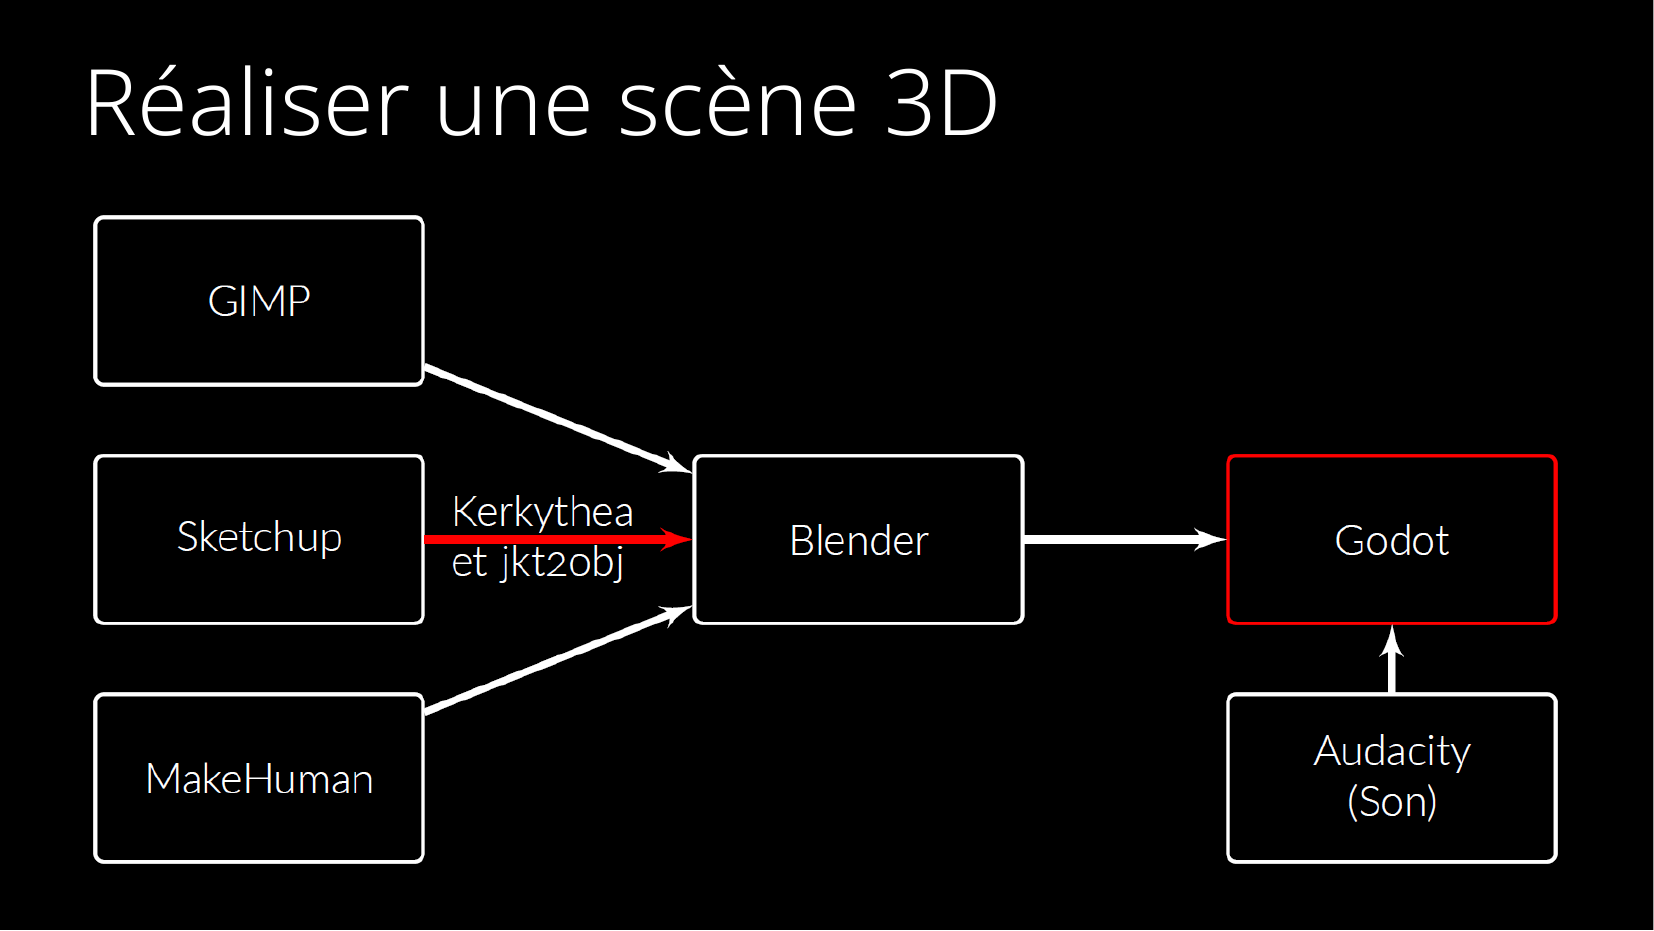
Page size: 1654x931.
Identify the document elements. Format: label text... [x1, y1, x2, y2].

title Réaliser une scène 3D [82, 37, 1571, 193]
picture [87, 200, 1565, 875]
